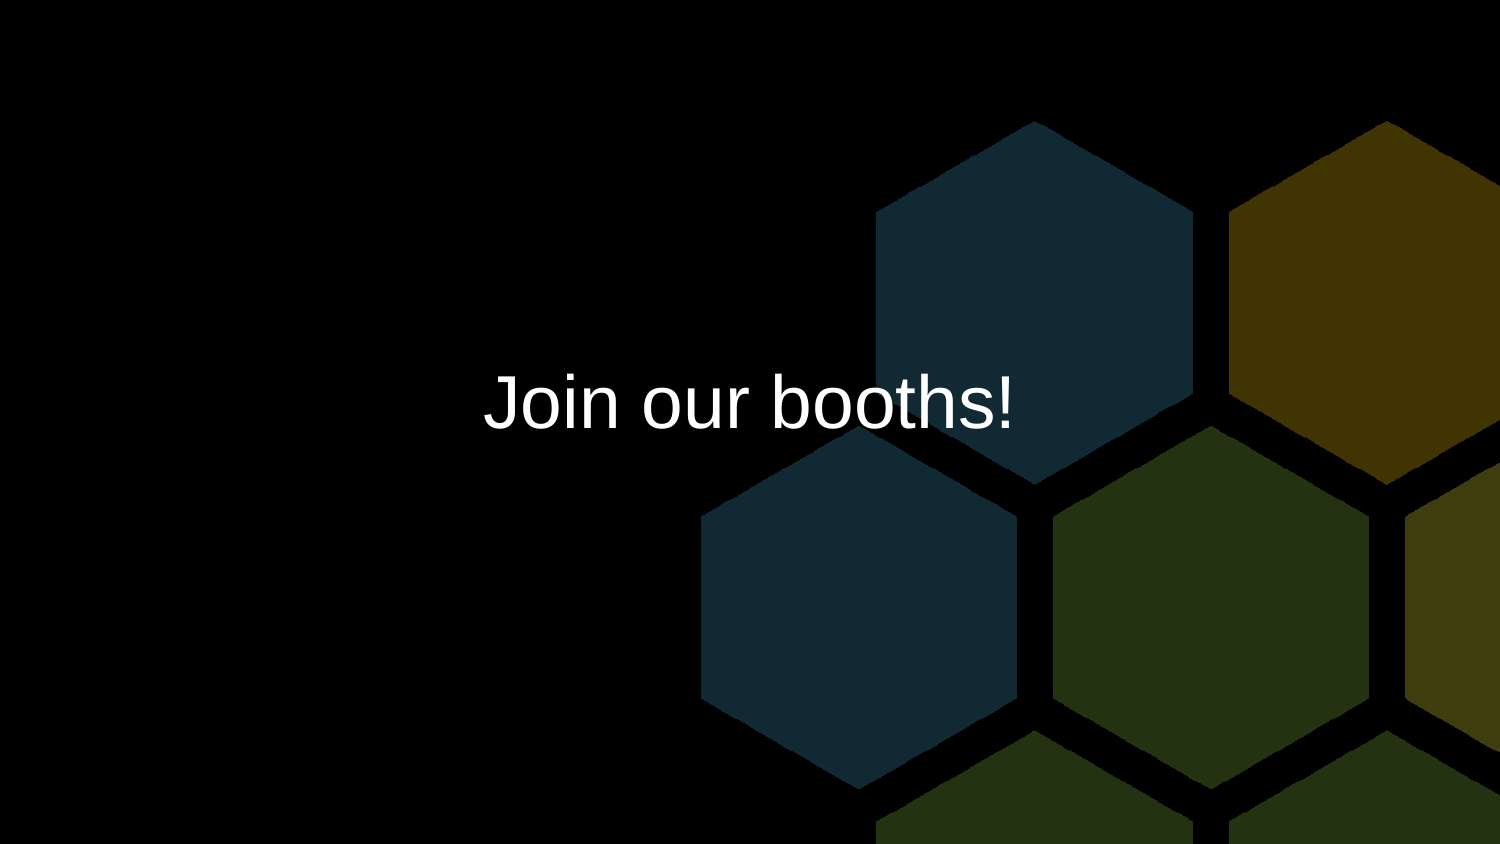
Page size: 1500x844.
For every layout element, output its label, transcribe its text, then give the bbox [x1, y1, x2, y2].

title Join our booths! [51, 122, 1449, 459]
picture [0, 0, 1500, 844]
